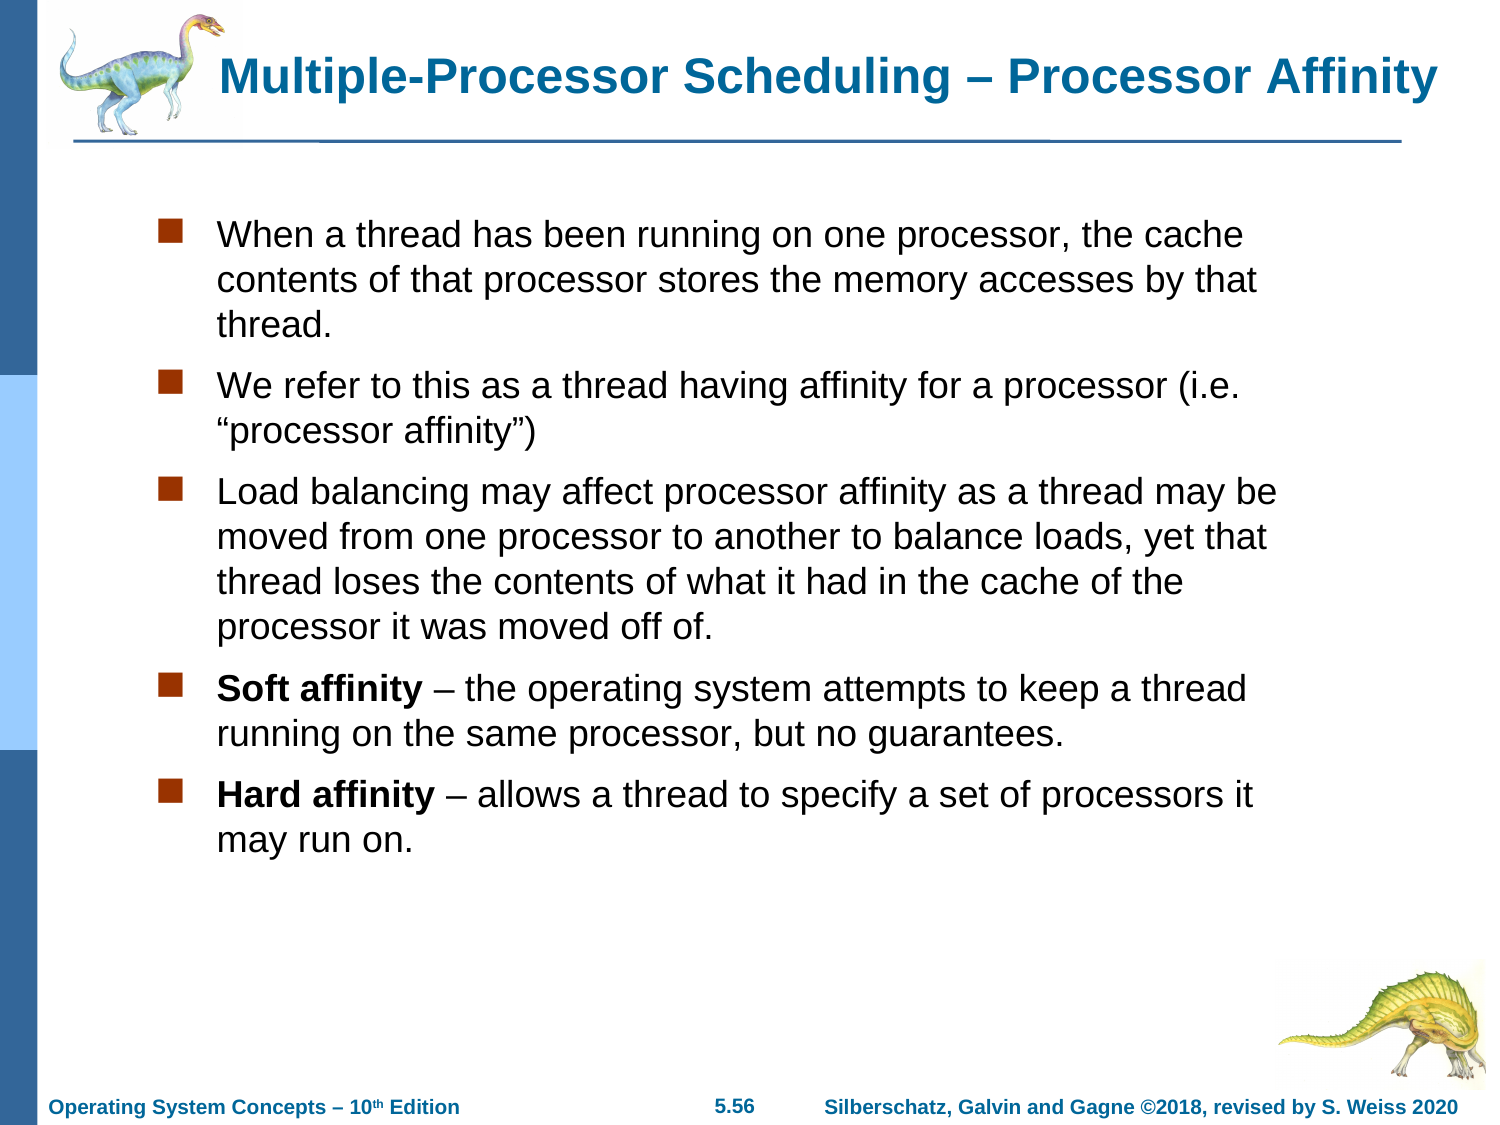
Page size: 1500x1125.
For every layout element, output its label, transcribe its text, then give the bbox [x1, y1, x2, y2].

picture [1141, 1099, 1149, 1104]
picture [1275, 959, 1486, 1090]
text_box Multiple-Processor Scheduling – Processor Affinity [195, 16, 1463, 112]
text_box When a thread has been running on one processor, the cache contents of that processor stores the memory accesses by that thread. We refer to this as a thread having affinity for a processor (i.e. “processor affinity”) Load balancing may affect processor affinity as a thread may be moved from one processor to another to balance loads, yet that thread loses the contents of what it had in the cache of the processor it was moved off of. Soft affinity – the operating system attempts to keep a thread running on the same processor, but no guarantees. Hard affinity – allows a thread to specify a set of processors it may run on. [146, 202, 1296, 992]
picture [46, 0, 243, 149]
